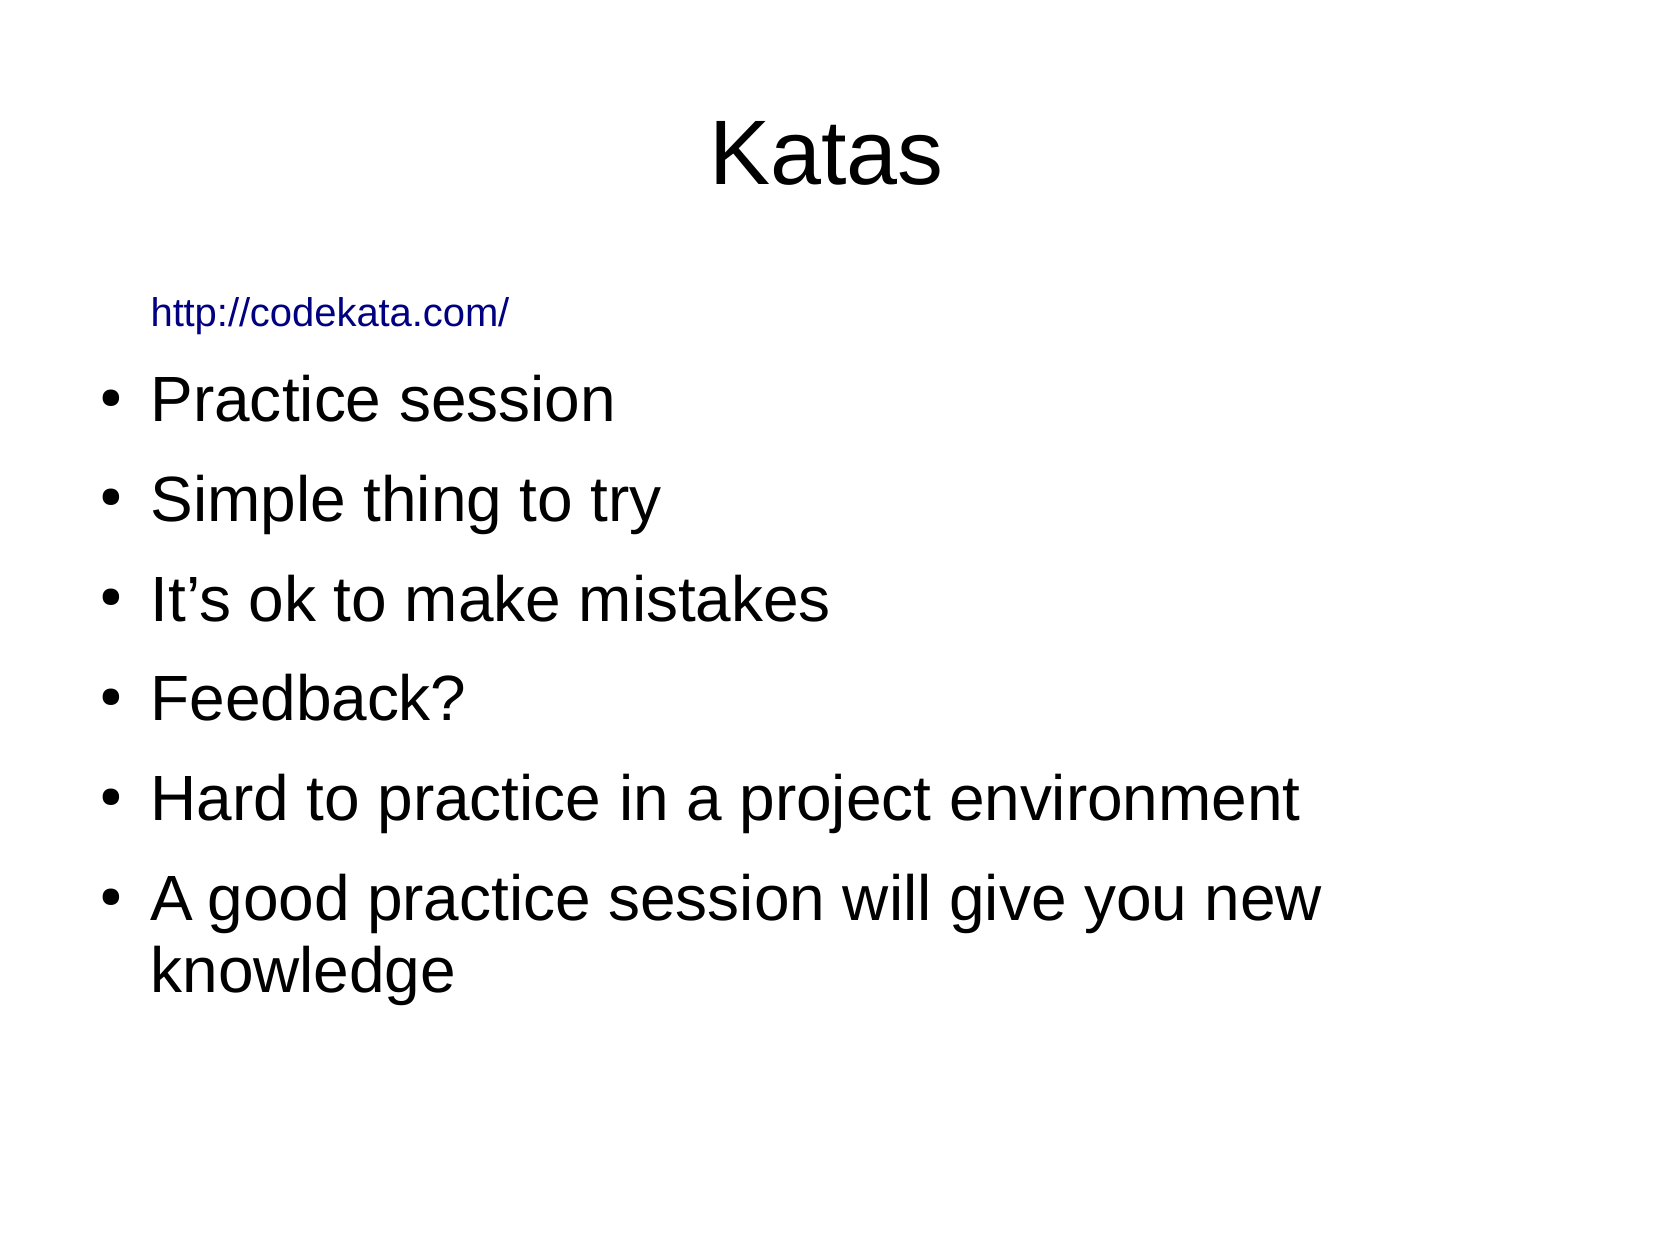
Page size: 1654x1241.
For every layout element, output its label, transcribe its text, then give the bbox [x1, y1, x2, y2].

list http://codekata.com/ Practice session Simple thing to try It’s ok to make mistakes Feedback? Hard to practice in a project environment A good practice session will give you new knowledge [82, 290, 1571, 1010]
title Katas [82, 49, 1571, 257]
